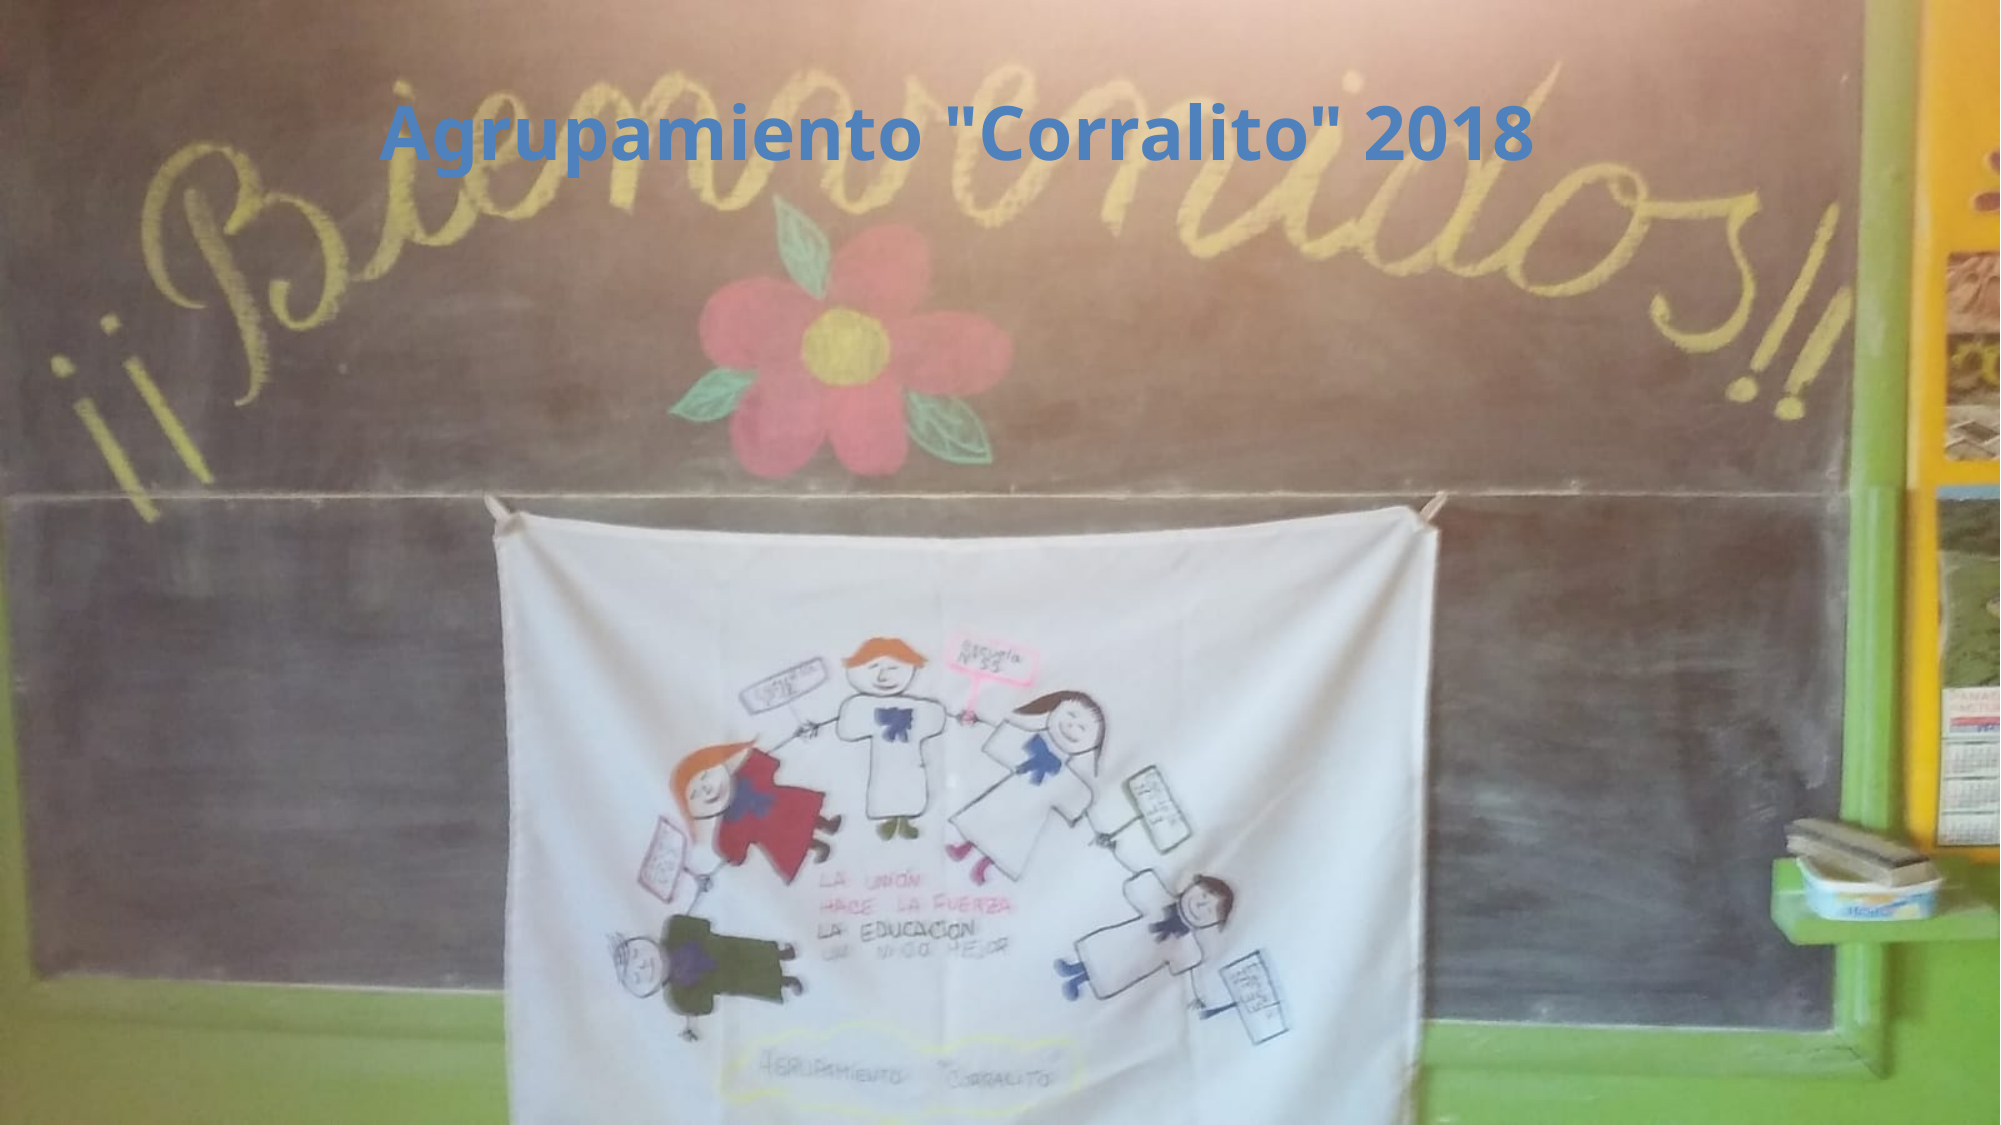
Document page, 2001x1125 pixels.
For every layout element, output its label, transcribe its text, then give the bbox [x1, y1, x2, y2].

picture [0, 0, 2000, 1125]
text_box Agrupamiento "Corralito" 2018 [51, 78, 1865, 386]
